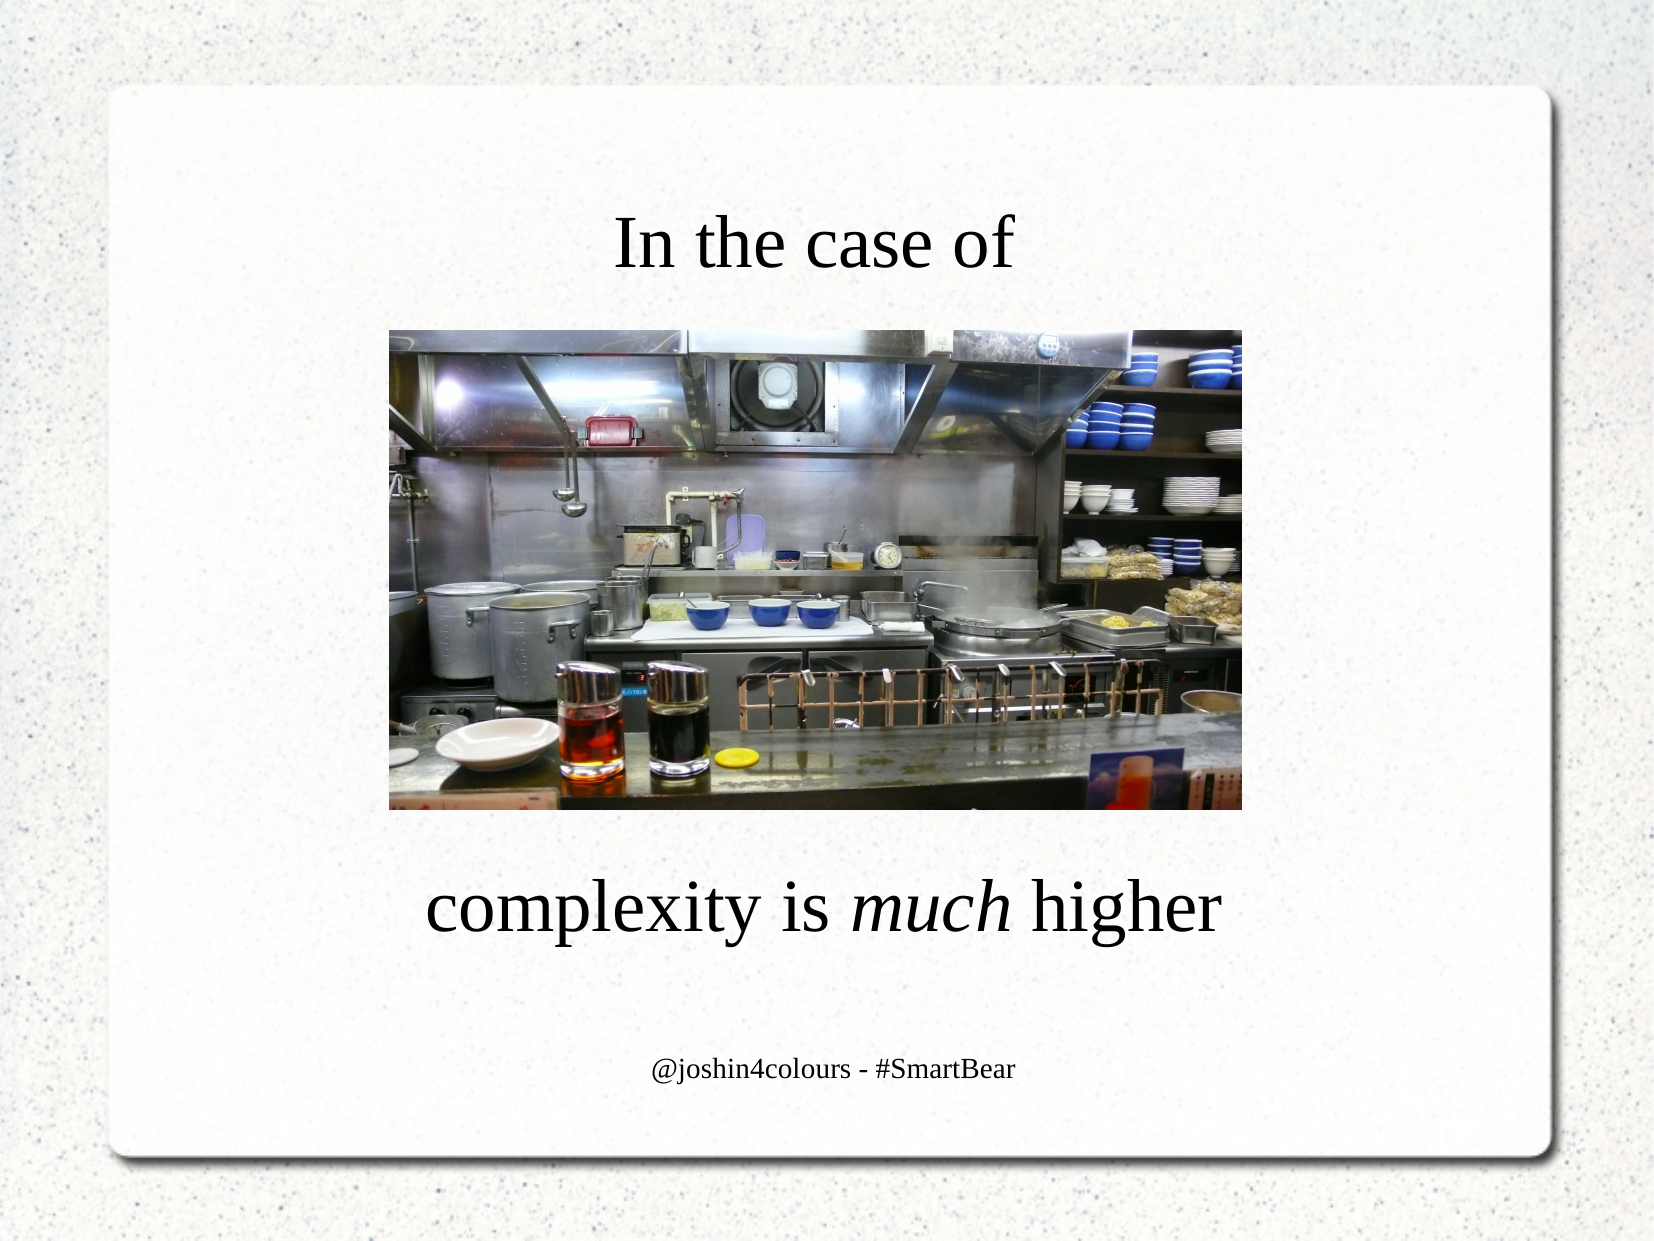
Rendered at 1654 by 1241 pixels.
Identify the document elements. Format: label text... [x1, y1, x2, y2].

picture [0, 0, 1654, 1241]
subtitle In the case of complexity is much higher [145, 201, 1504, 1031]
